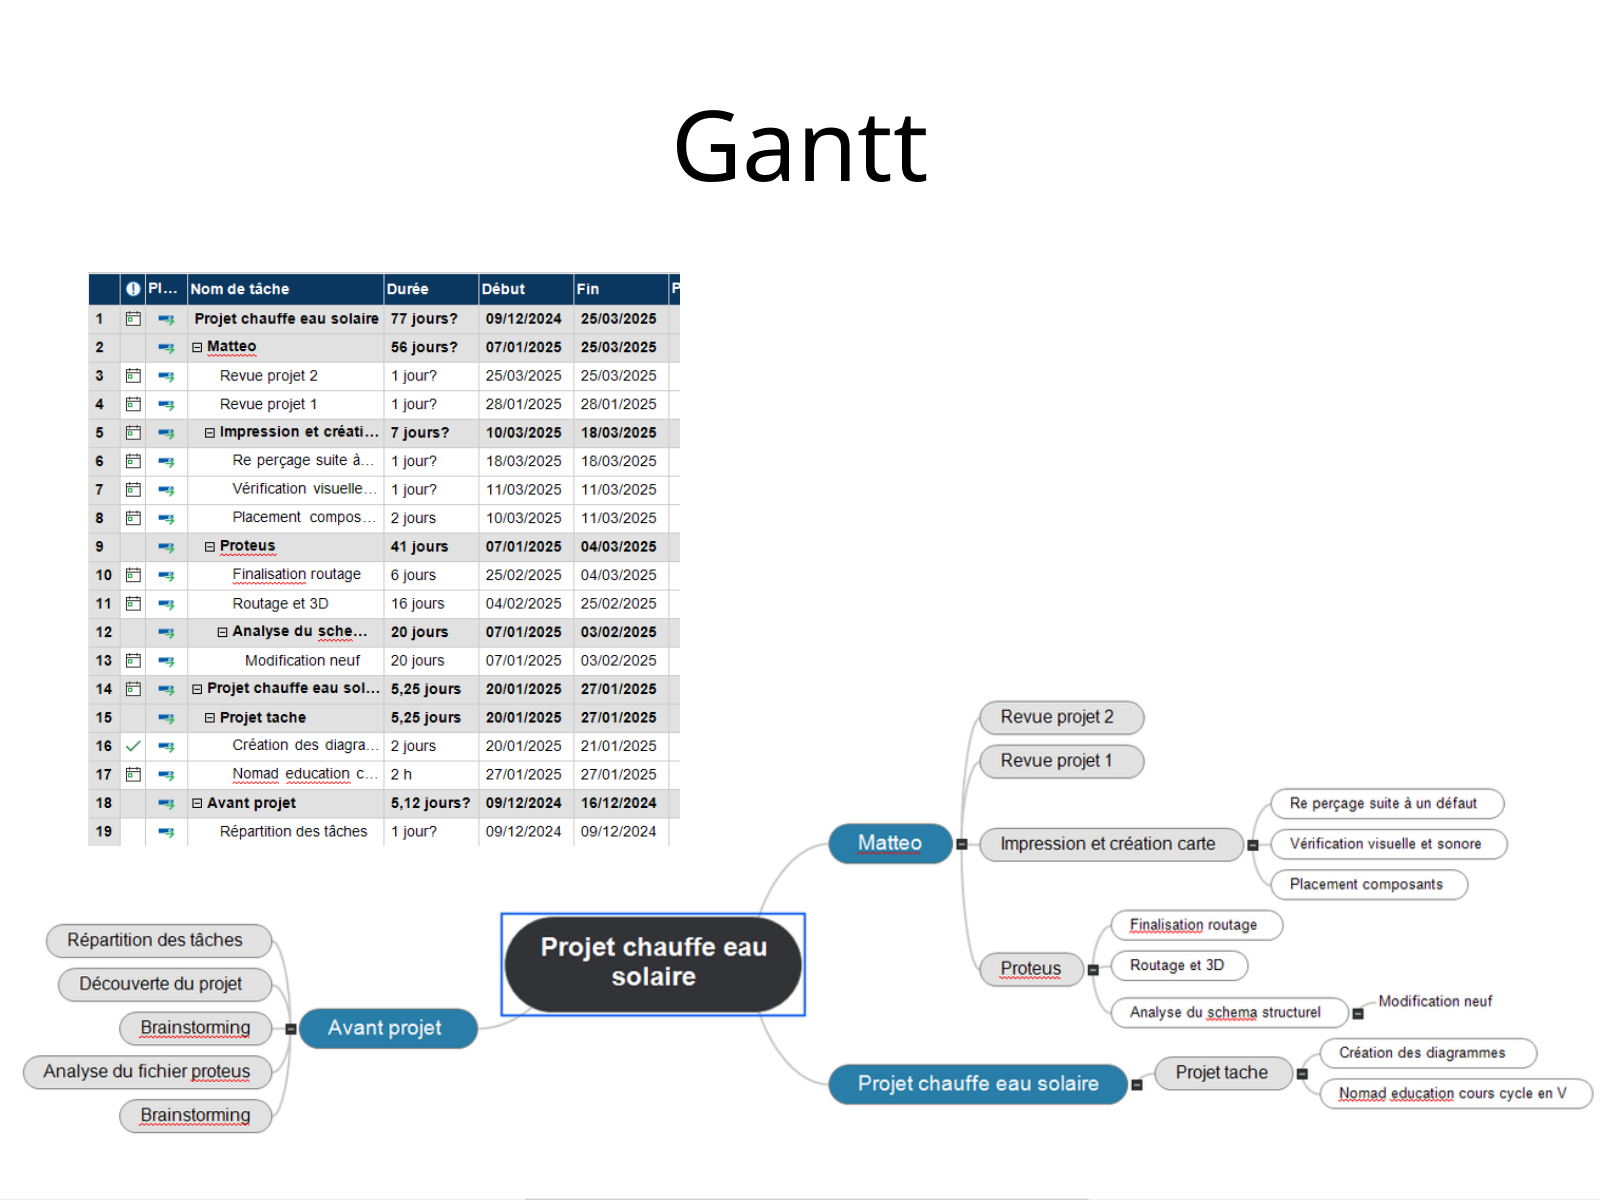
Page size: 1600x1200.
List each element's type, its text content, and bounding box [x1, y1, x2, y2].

text_box Gantt [80, 36, 1520, 248]
text_box [0, 280, 1600, 1200]
picture [88, 271, 680, 846]
